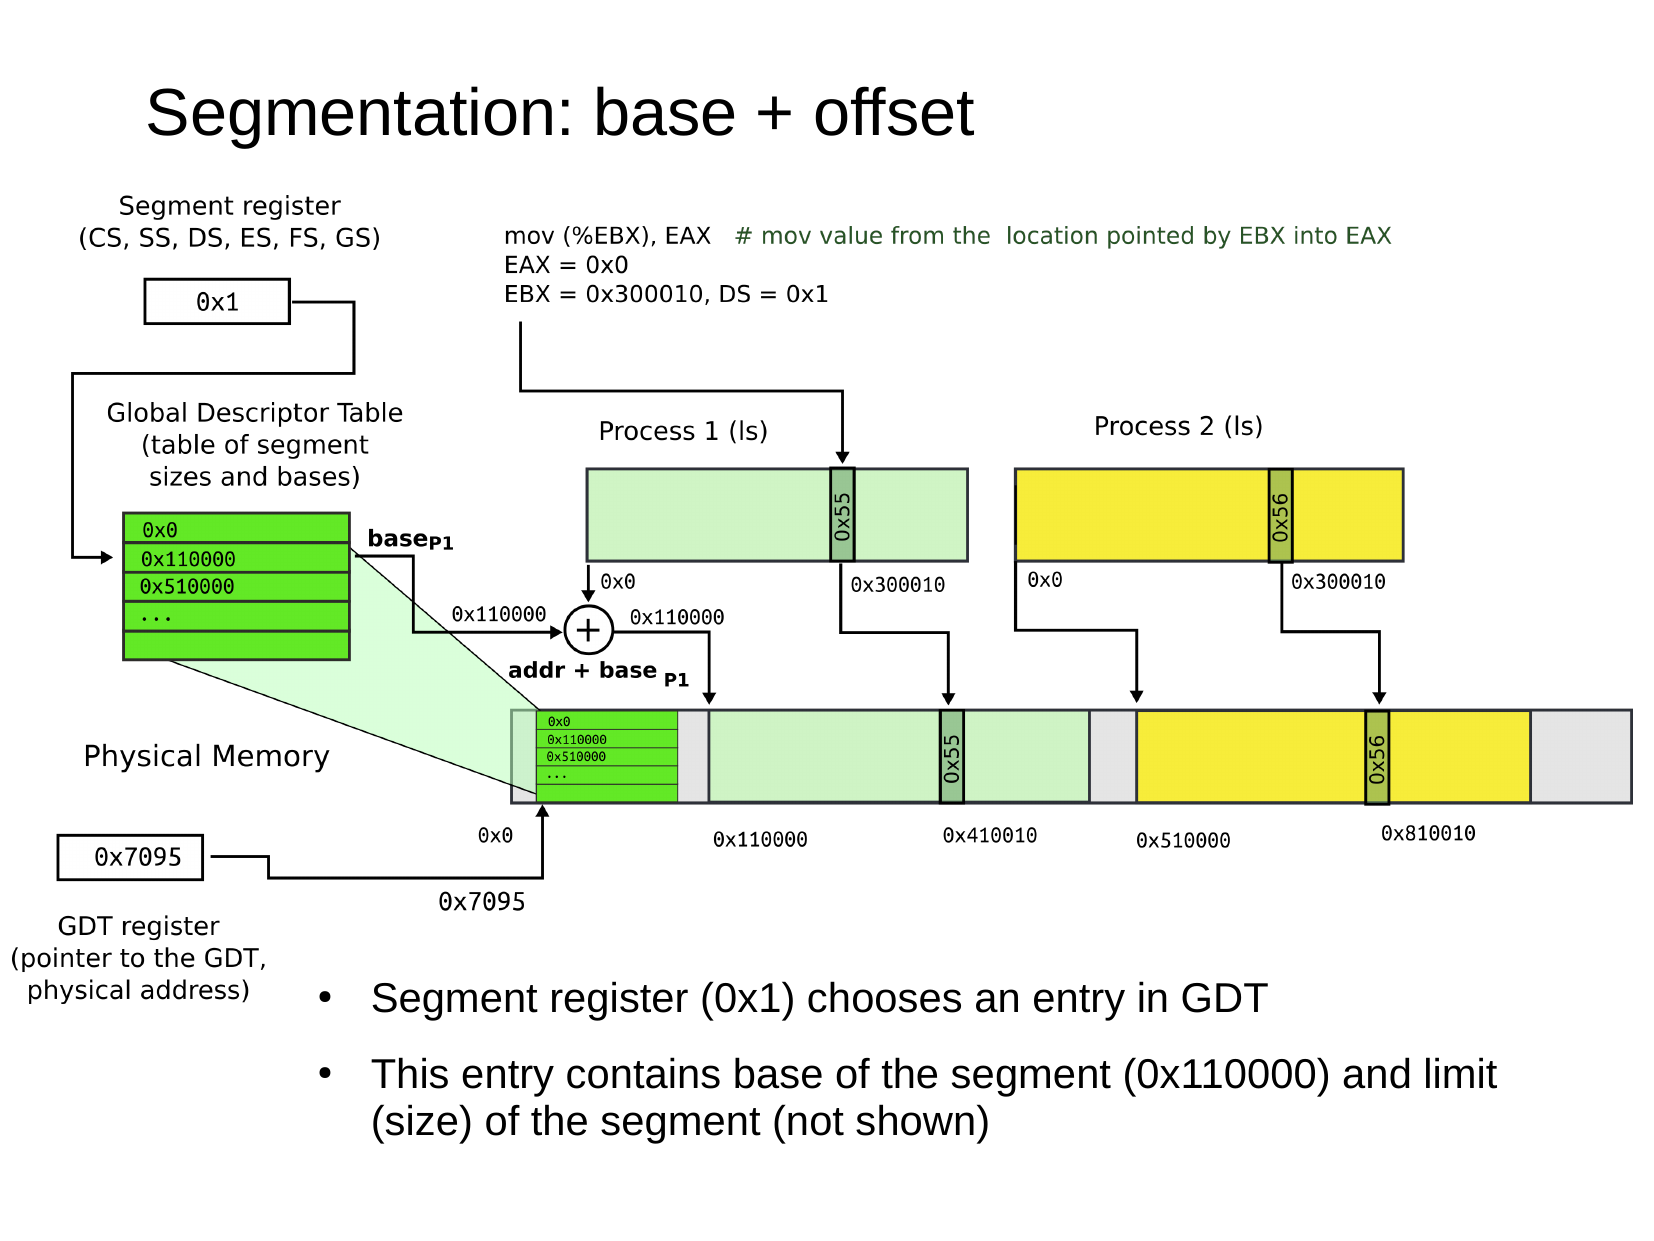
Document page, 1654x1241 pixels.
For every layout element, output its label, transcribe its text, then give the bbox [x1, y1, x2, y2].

list Segmentation: base + offset [82, 75, 1576, 151]
picture [12, 195, 1633, 1004]
list Segment register (0x1) chooses an entry in GDT This entry contains base of the segment (0x110000) and limit (size) of the segment (not shown) [300, 1004, 1576, 1201]
